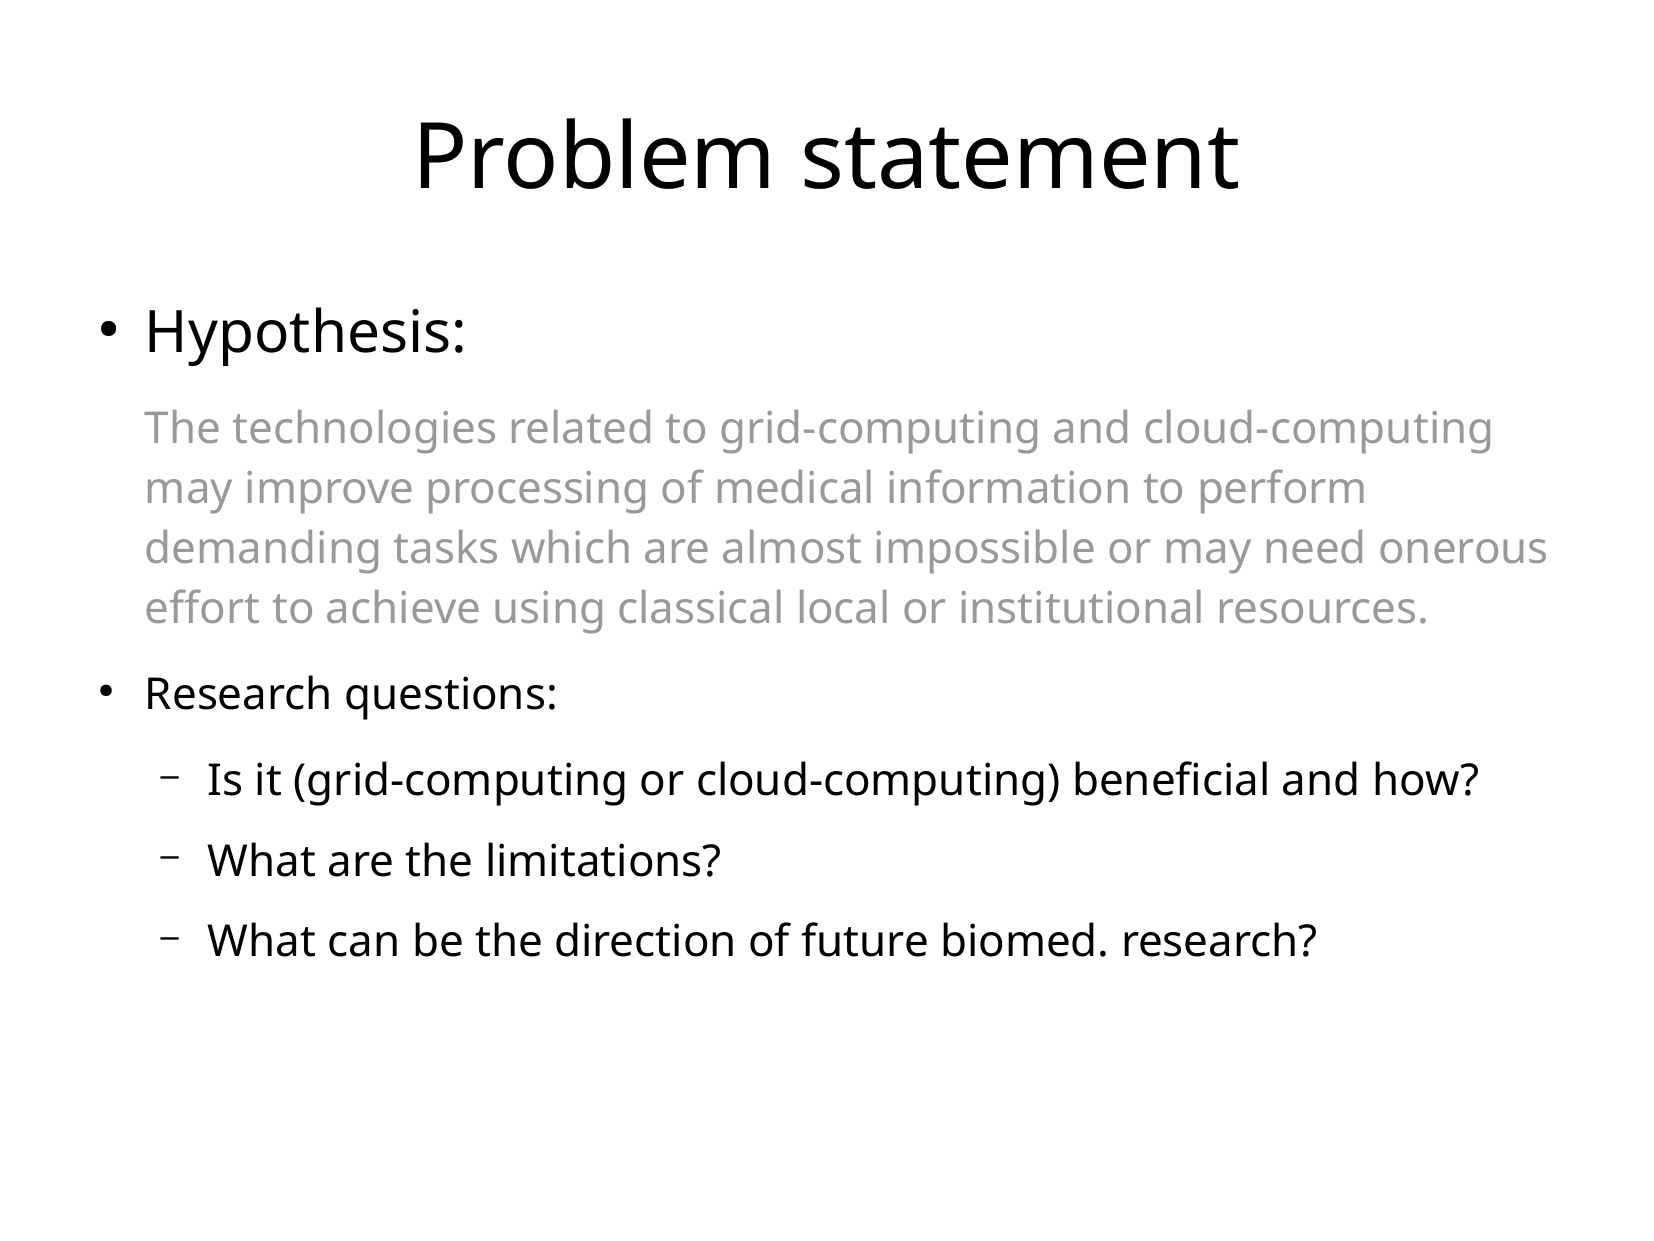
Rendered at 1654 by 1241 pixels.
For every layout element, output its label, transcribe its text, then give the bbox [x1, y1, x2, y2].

list Hypothesis: The technologies related to grid-computing and cloud-computing may improve processing of medical information to perform demanding tasks which are almost impossible or may need onerous effort to achieve using classical local or institutional resources. Research questions: Is it (grid-computing or cloud-computing) beneficial and how? What are the limitations? What can be the direction of future biomed. research? [82, 290, 1571, 1010]
title Problem statement [82, 49, 1571, 257]
